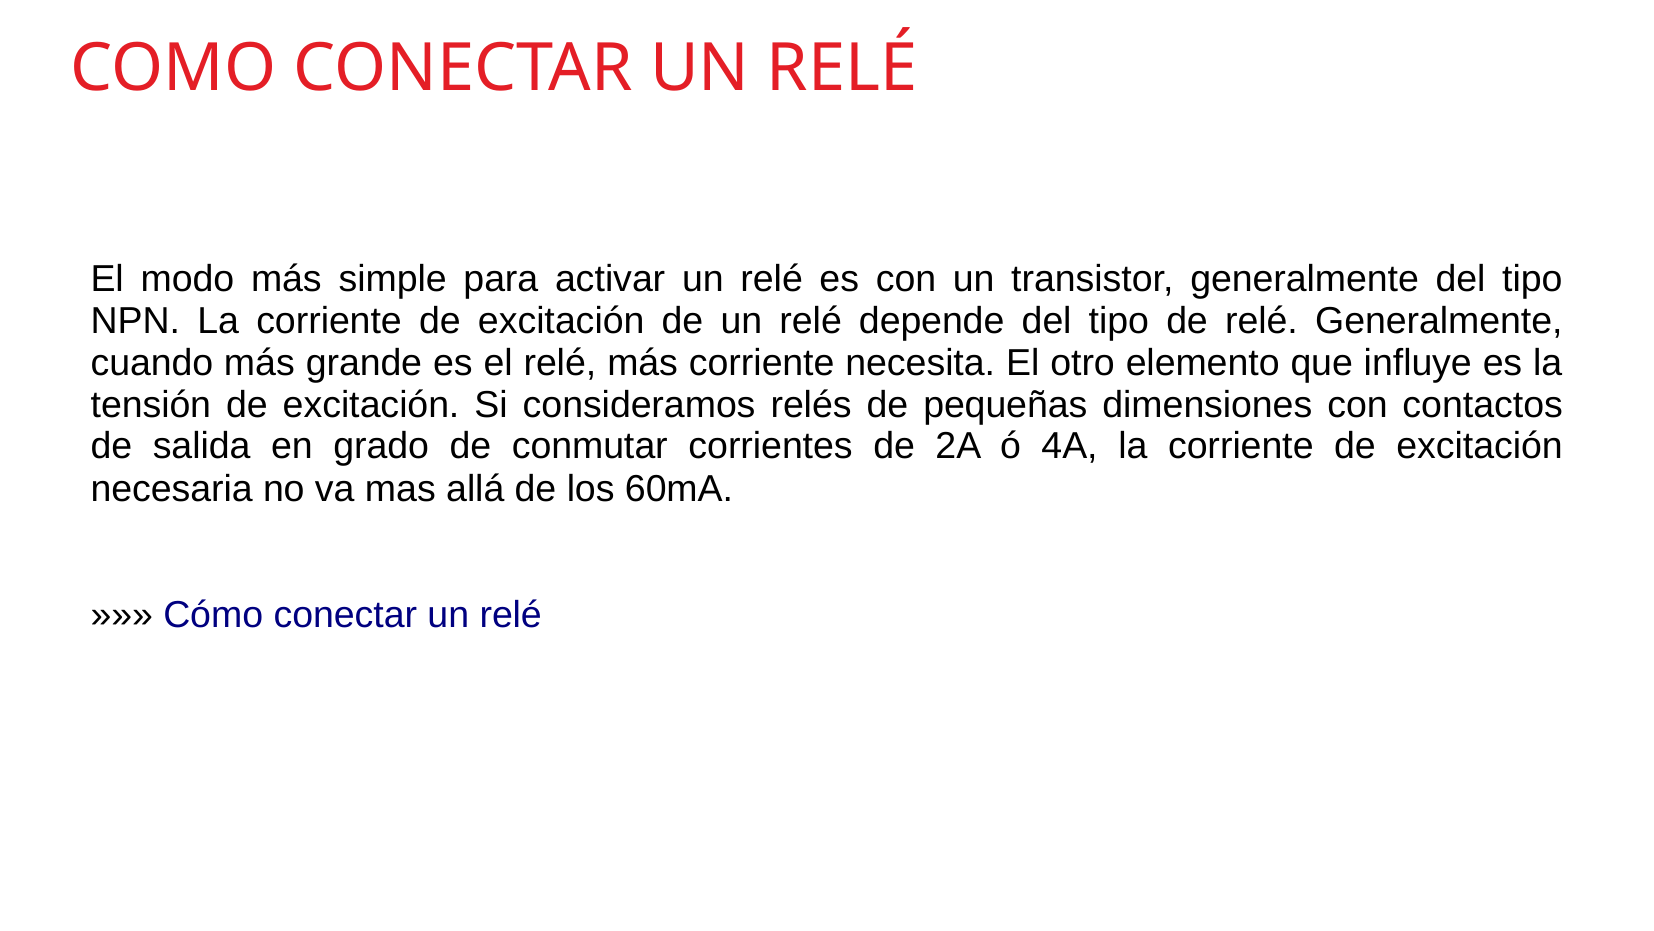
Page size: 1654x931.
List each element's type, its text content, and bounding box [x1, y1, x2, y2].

text_box El modo más simple para activar un relé es con un transistor, generalmente del tipo NPN. La corriente de excitación de un relé depende del tipo de relé. Generalmente, cuando más grande es el relé, más corriente necesita. El otro elemento que influye es la tensión de excitación. Si consideramos relés de pequeñas dimensiones con contactos de salida en grado de conmutar corrientes de 2A ó 4A, la corriente de excitación necesaria no va mas allá de los 60mA. »»» Cómo conectar un relé [75, 249, 1578, 780]
title COMO CONECTAR UN RELÉ [70, 11, 1347, 118]
